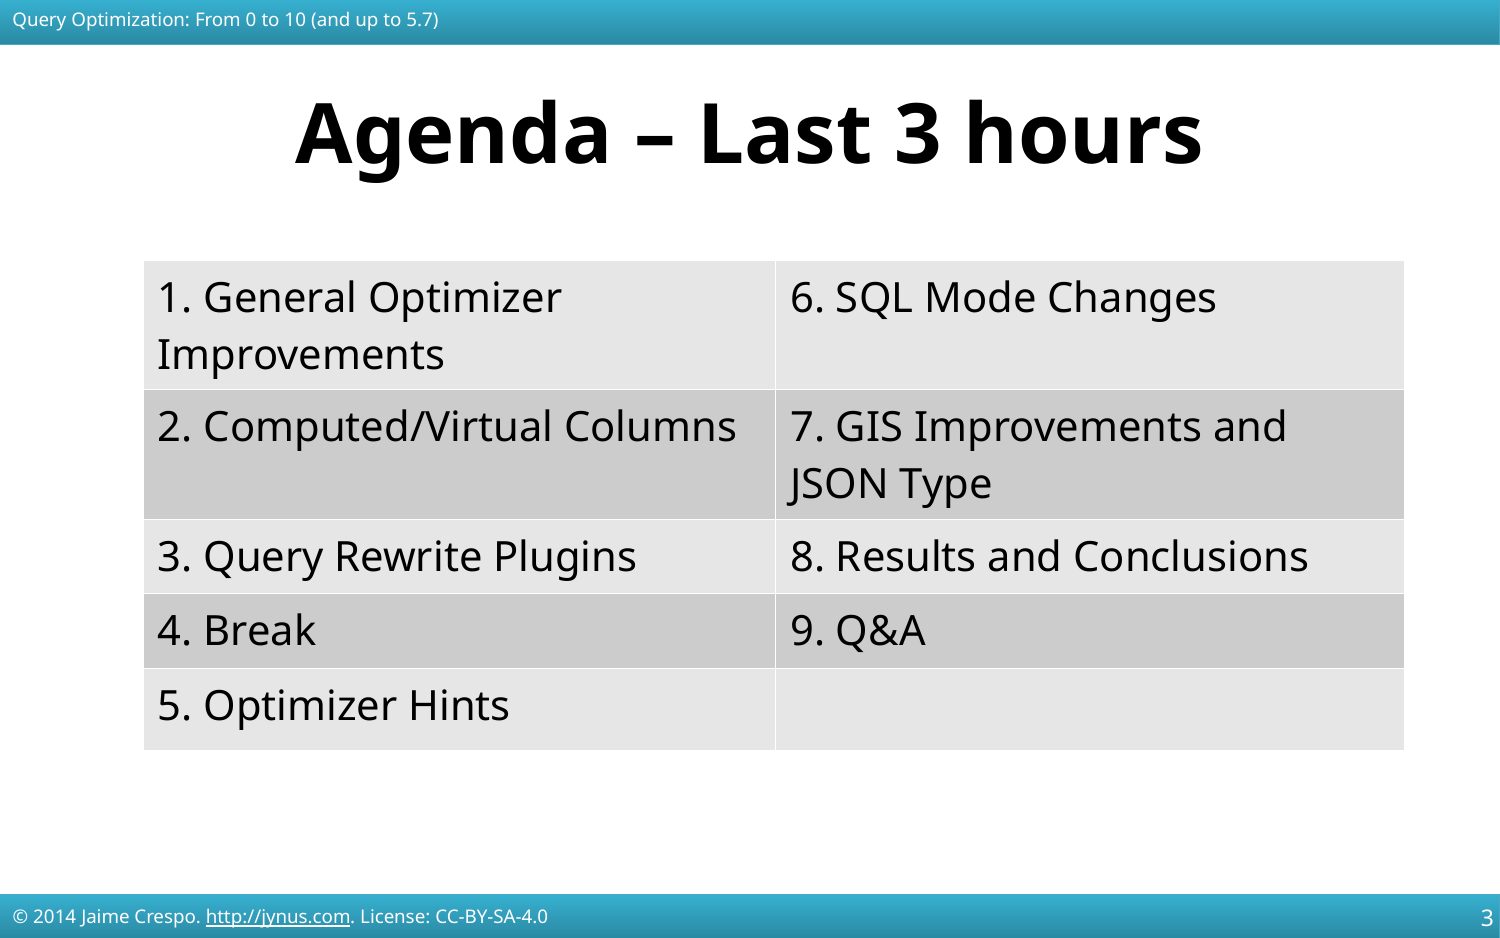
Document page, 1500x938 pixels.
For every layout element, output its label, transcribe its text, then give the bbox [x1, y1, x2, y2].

table_cell 3. Query Rewrite Plugins [144, 520, 775, 593]
table_header 1. General Optimizer Improvements [144, 261, 775, 389]
table_cell 2. Computed/Virtual Columns [144, 390, 775, 519]
table_cell 9. Q&A [776, 594, 1404, 668]
table_cell [776, 669, 1404, 750]
slide_number [1389, 897, 1490, 934]
table_cell 5. Optimizer Hints [144, 669, 775, 750]
title Agenda – Last 3 hours [75, 41, 1425, 219]
table_cell 8. Results and Conclusions [776, 520, 1404, 593]
table_header 6. SQL Mode Changes [776, 261, 1404, 389]
table_cell 4. Break [144, 594, 775, 668]
table_cell 7. GIS Improvements and JSON Type [776, 390, 1404, 519]
